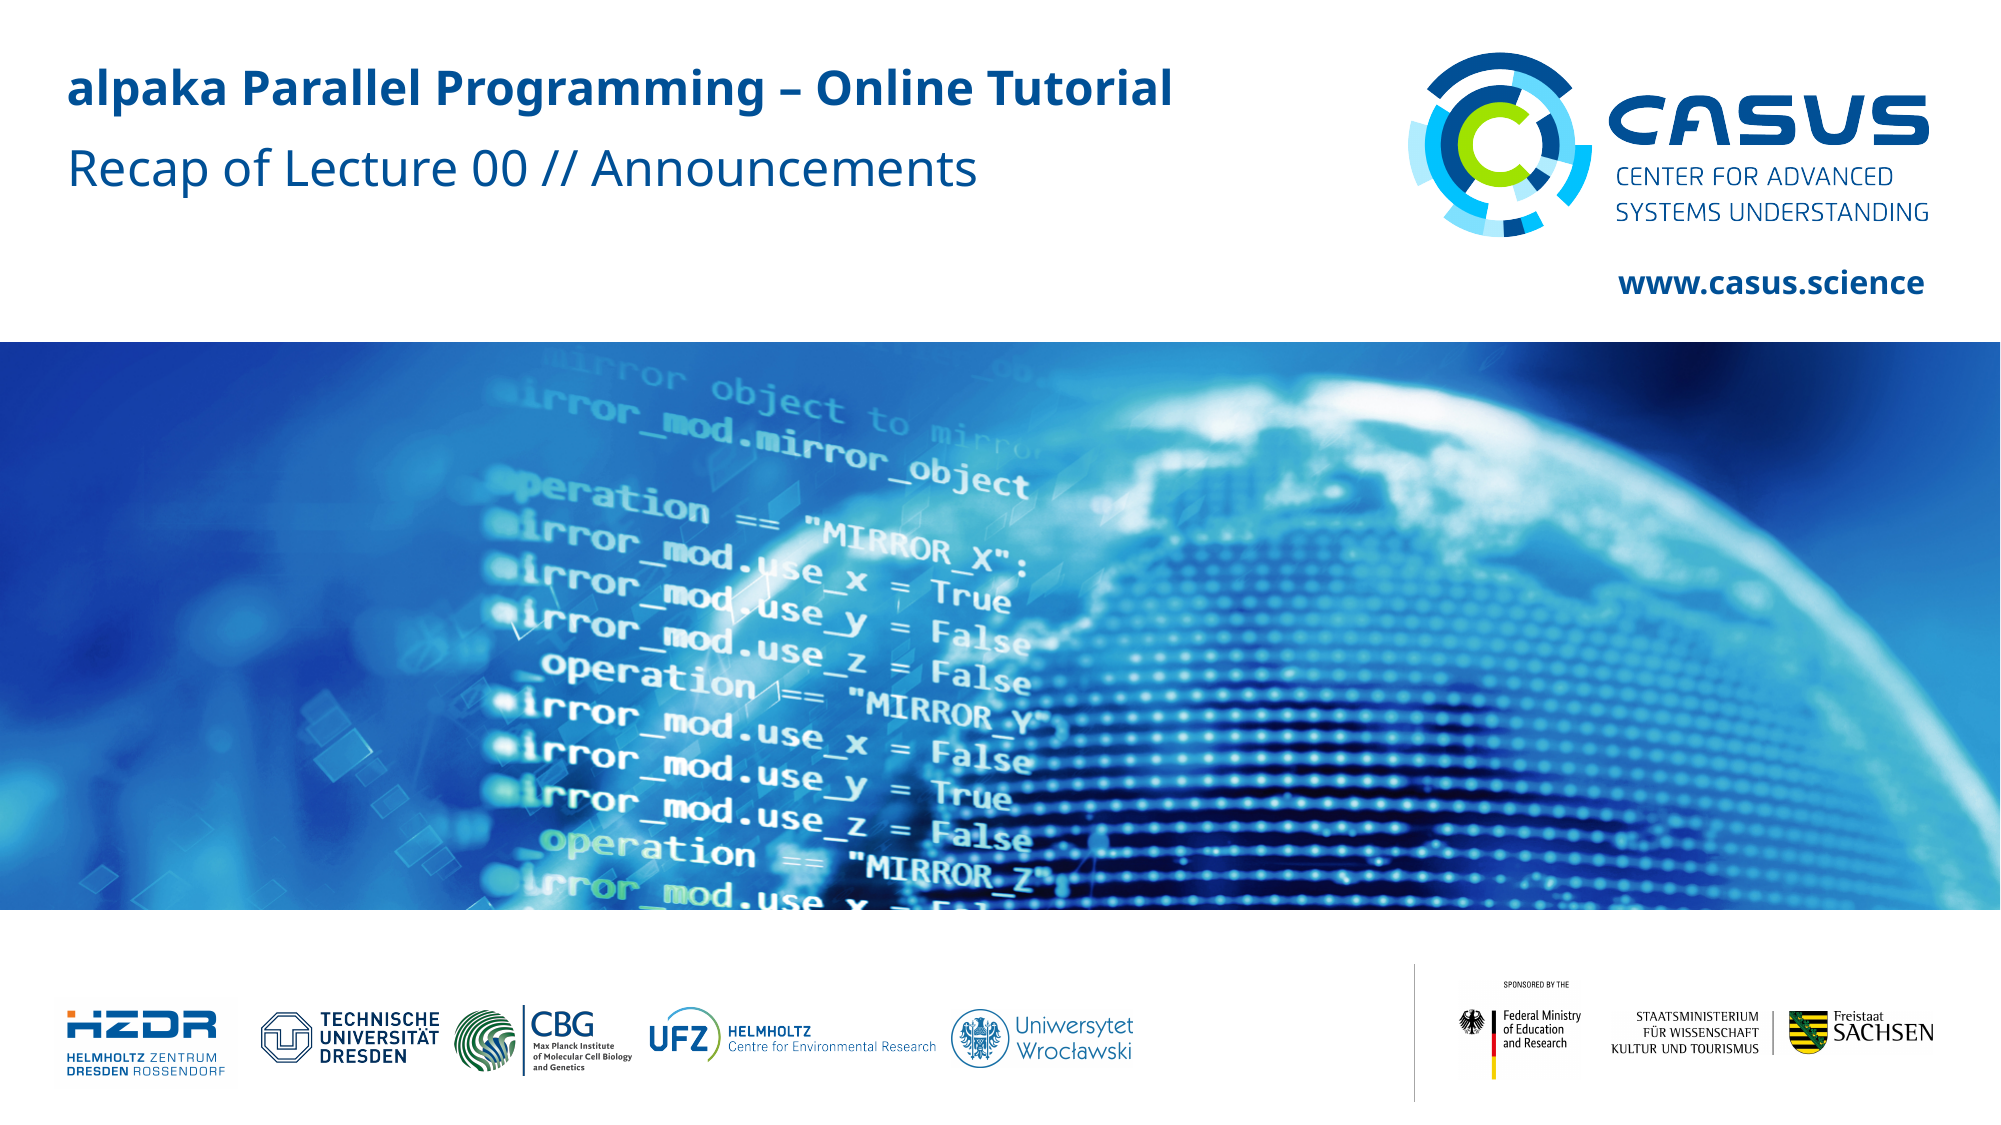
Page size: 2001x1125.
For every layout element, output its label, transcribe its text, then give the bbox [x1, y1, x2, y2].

picture [1408, 52, 1929, 238]
title alpaka Parallel Programming – Online Tutorial [66, 53, 1389, 122]
picture [54, 997, 238, 1089]
subtitle Recap of Lecture 00 // Announcements [67, 132, 1390, 202]
picture [454, 982, 1133, 1084]
picture [1611, 1011, 1933, 1055]
picture [0, 342, 2001, 910]
picture [1458, 980, 1581, 1080]
picture [261, 1012, 439, 1063]
